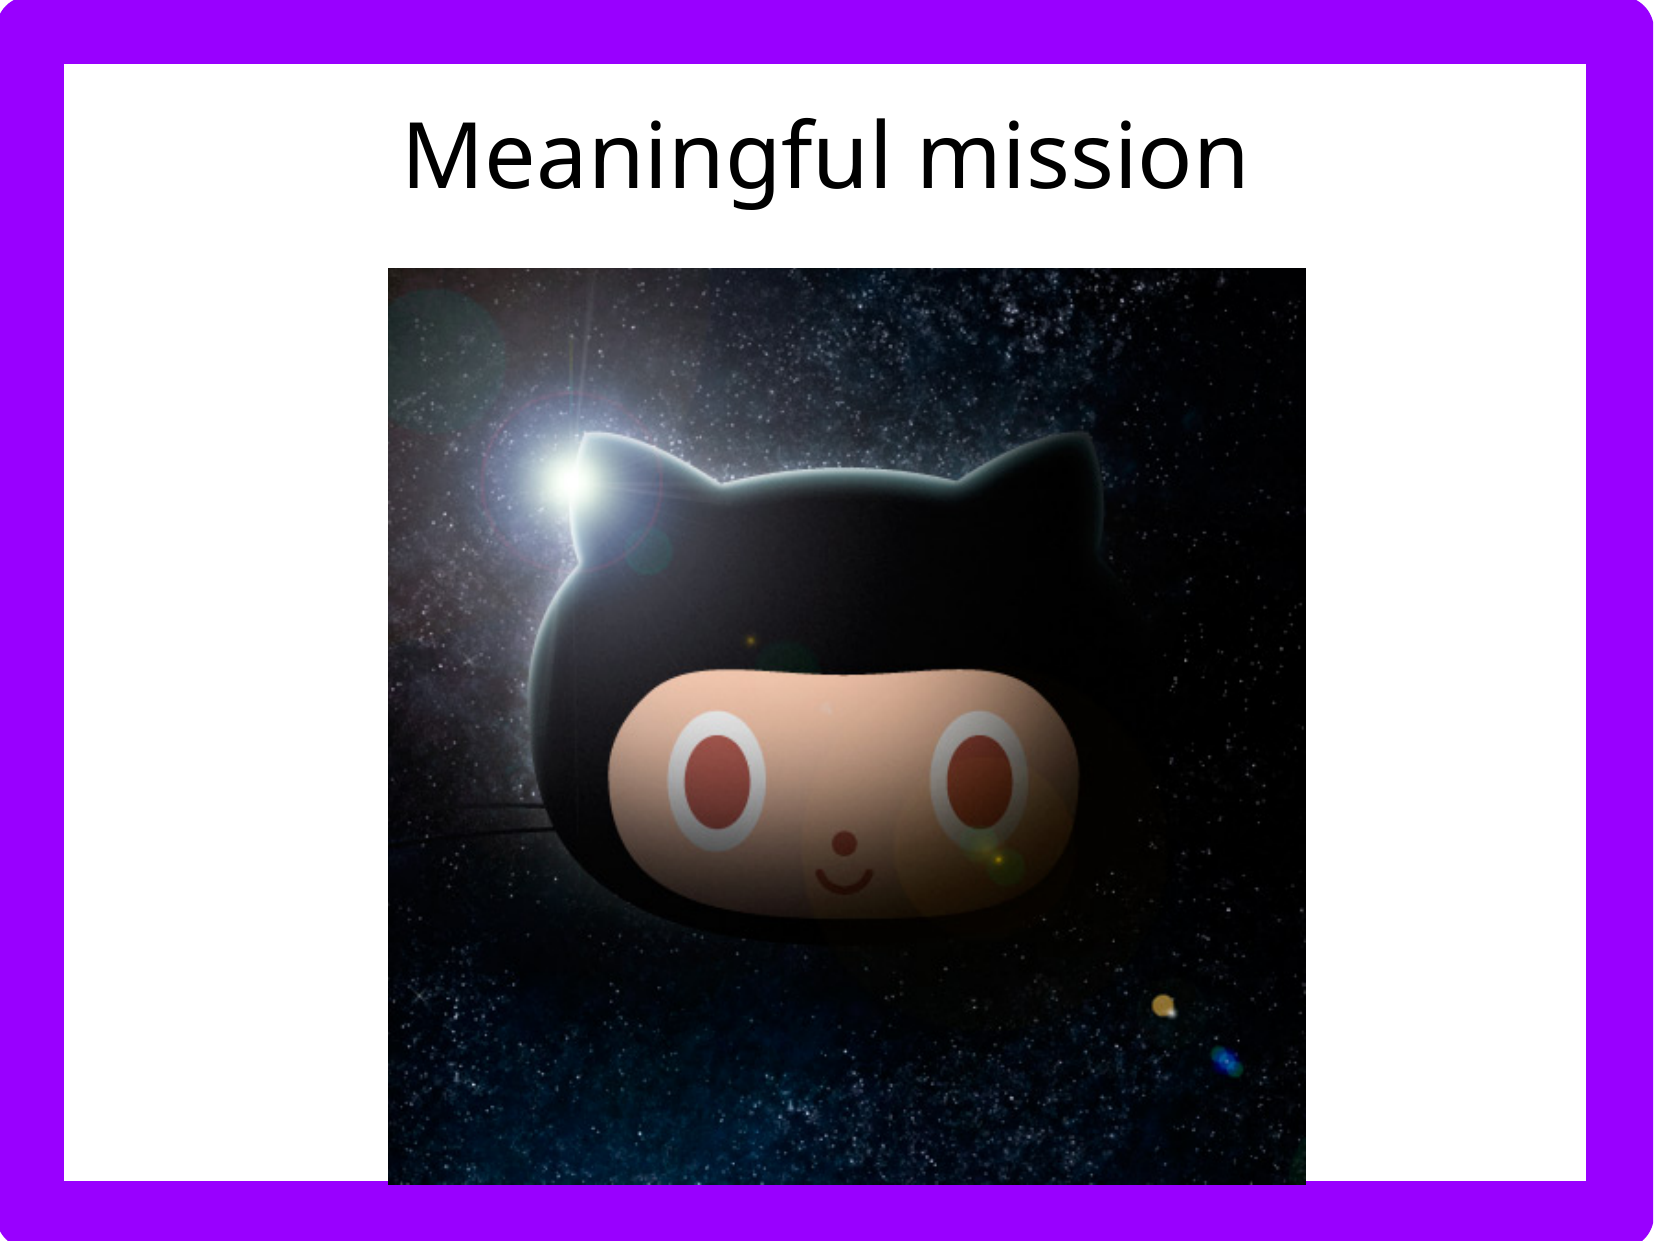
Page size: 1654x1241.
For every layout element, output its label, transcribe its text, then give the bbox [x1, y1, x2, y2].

title Meaningful mission [82, 49, 1571, 257]
picture [388, 268, 1306, 1186]
